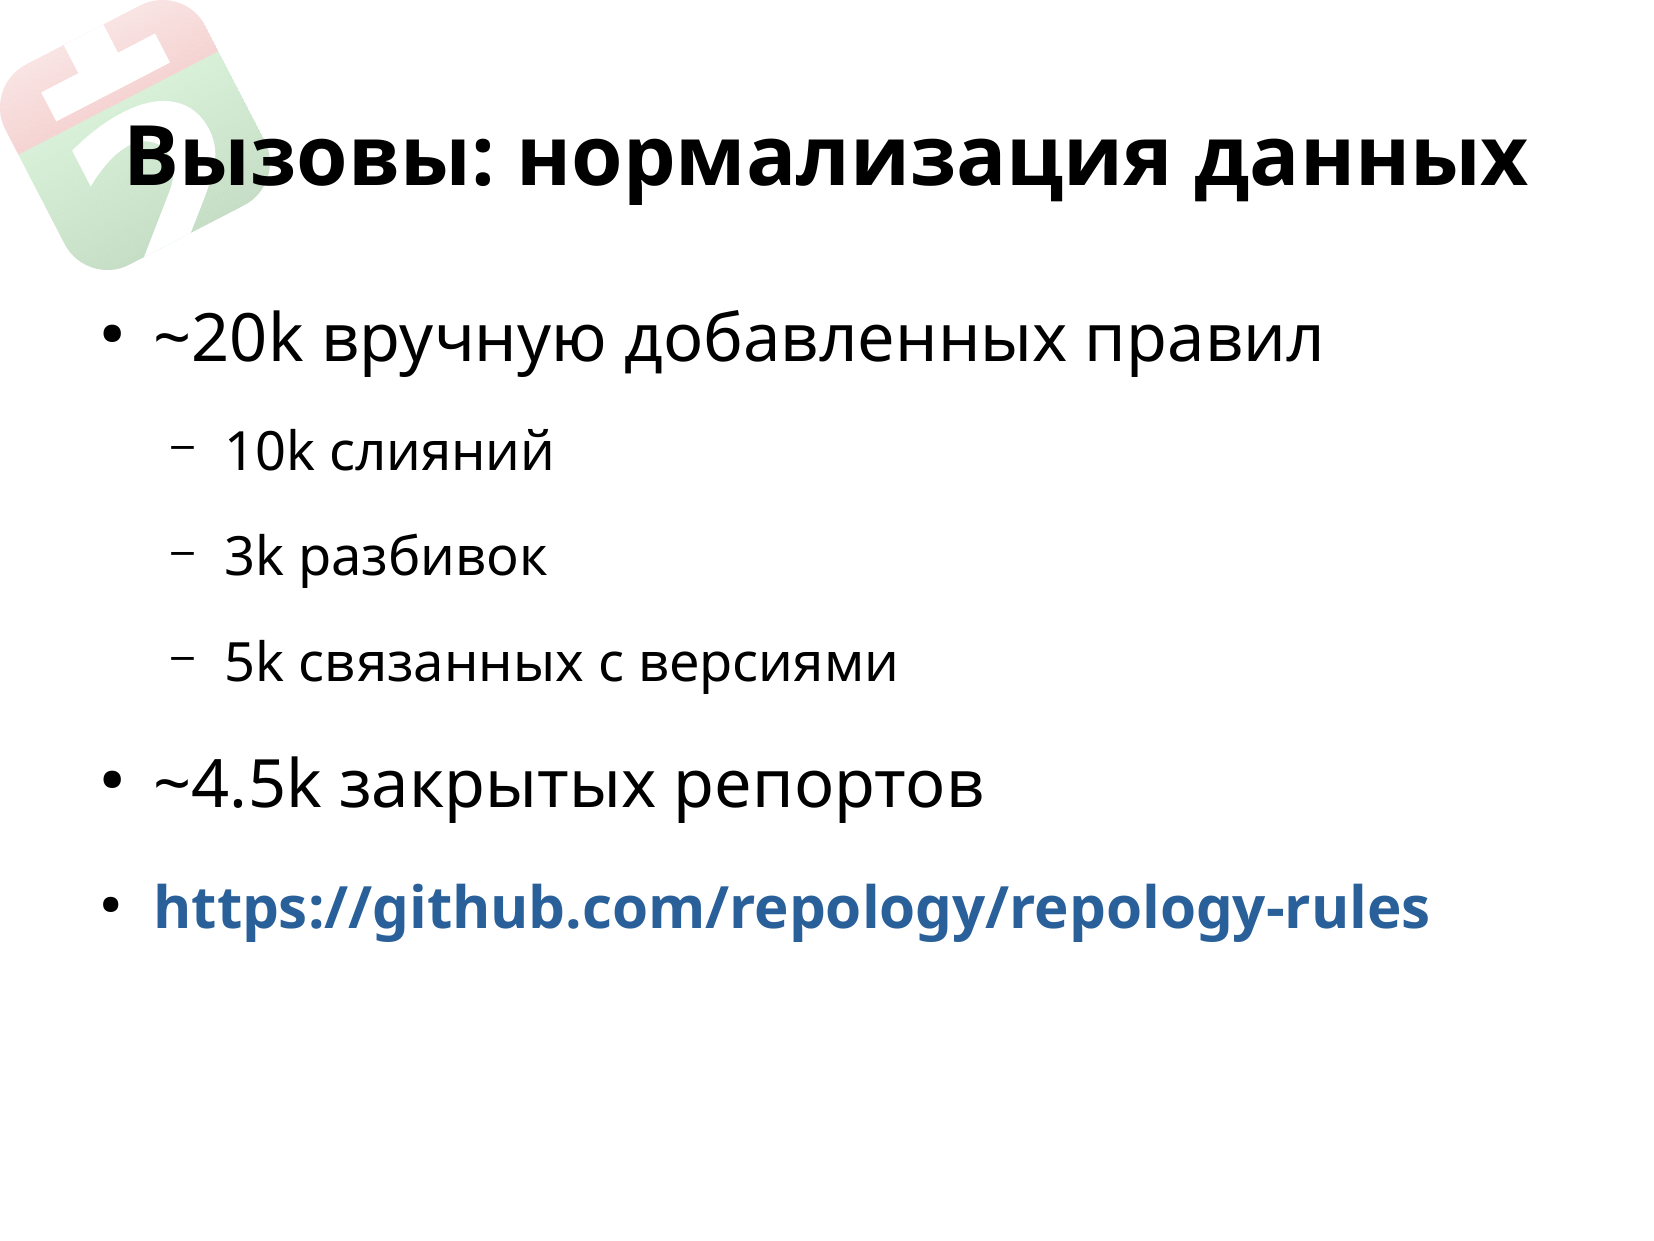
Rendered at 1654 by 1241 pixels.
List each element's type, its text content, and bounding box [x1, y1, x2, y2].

list ~20k вручную добавленных правил 10k слияний 3k разбивок 5k связанных с версиями ~4.5k закрытых репортов https://github.com/repology/repology-rules [82, 290, 1571, 1133]
title Вызовы: нормализация данных [82, 49, 1571, 257]
